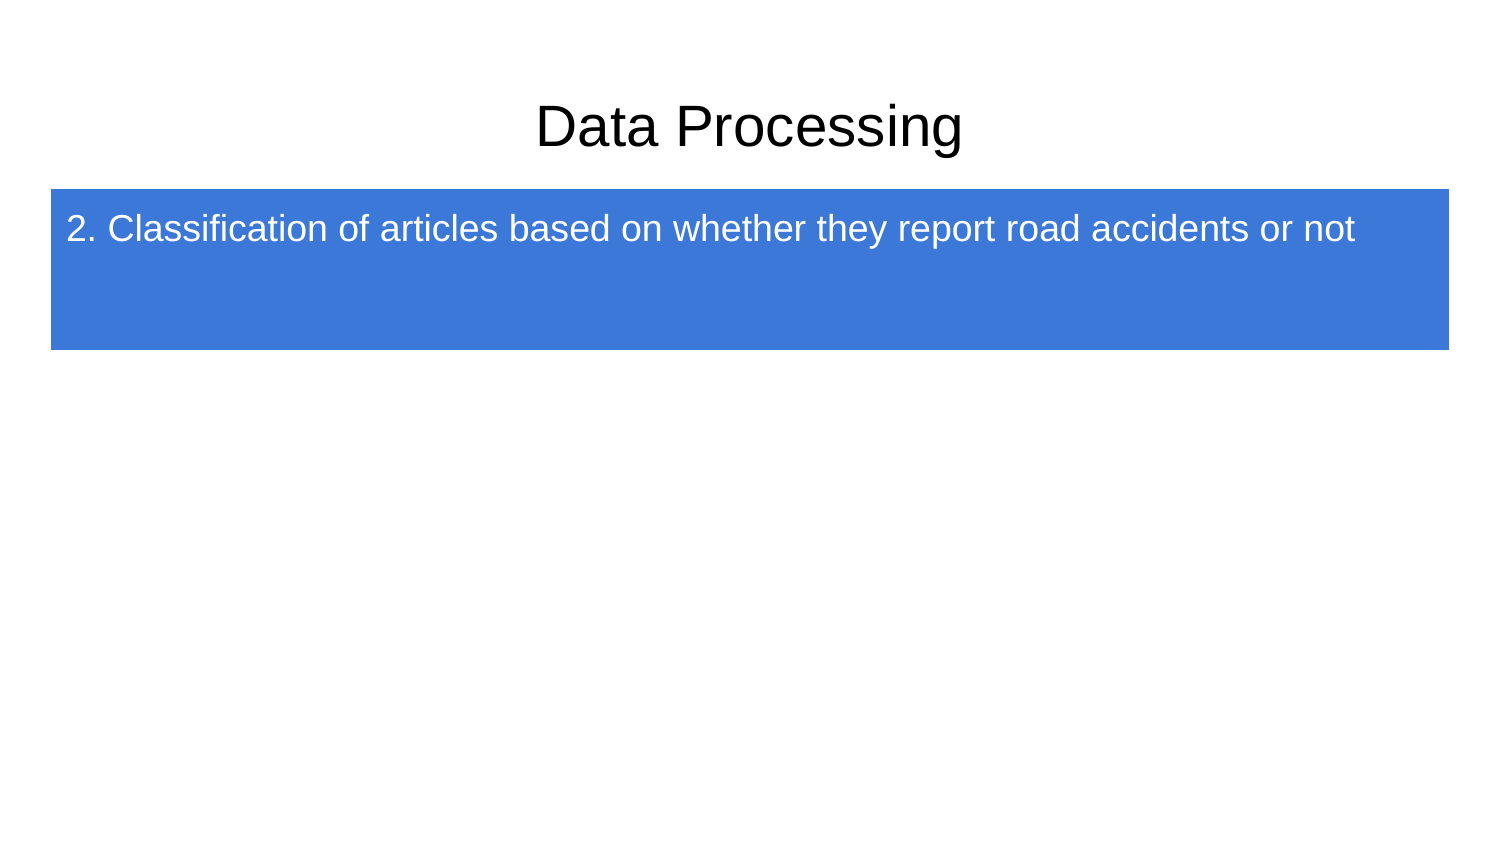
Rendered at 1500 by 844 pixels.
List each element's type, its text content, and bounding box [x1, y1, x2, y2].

list 2. Classification of articles based on whether they report road accidents or not [51, 189, 1449, 350]
title Data Processing [51, 72, 1449, 167]
